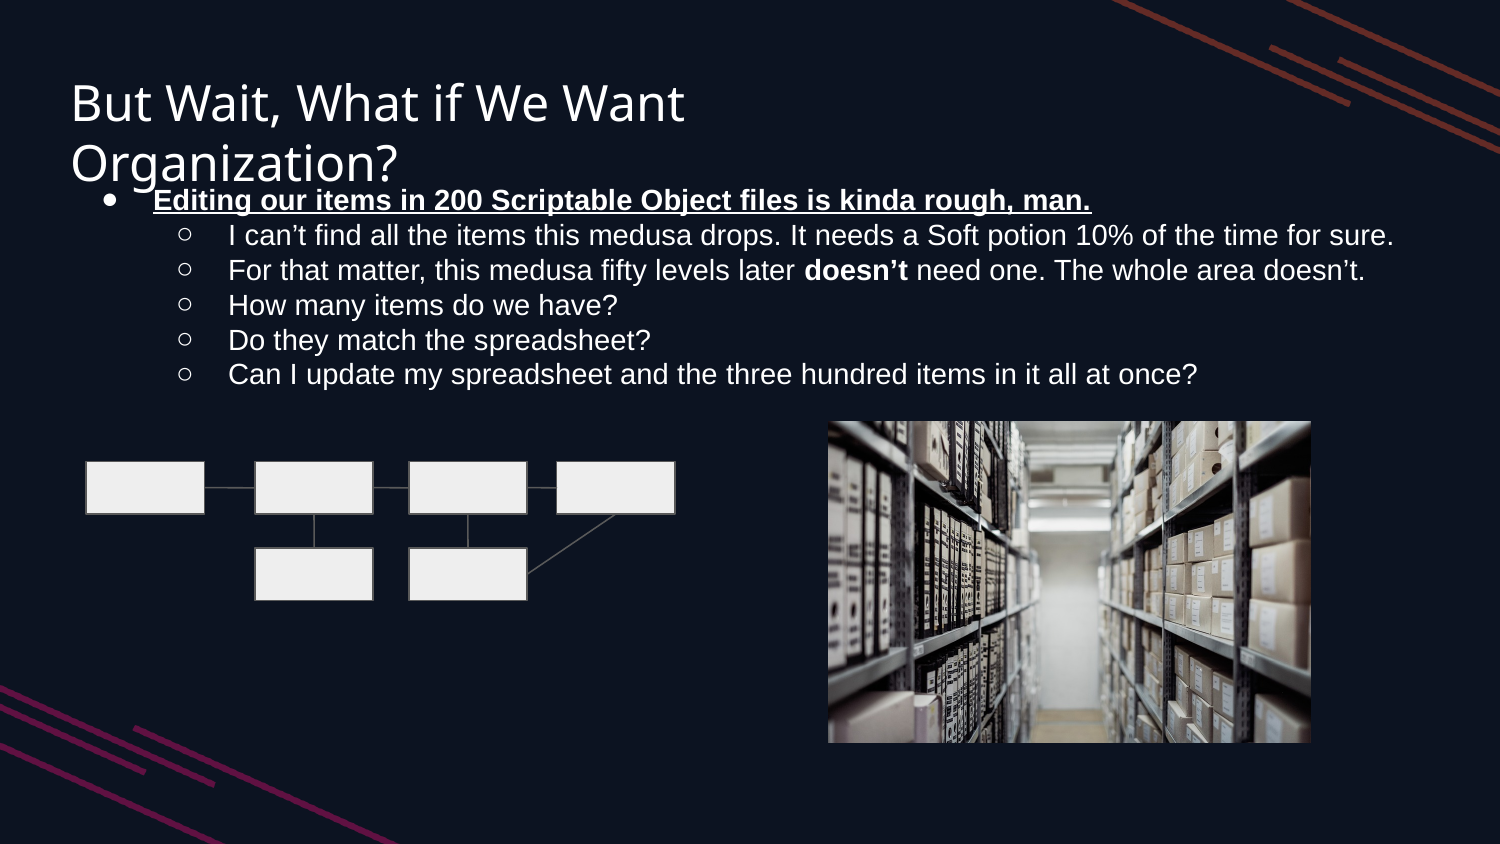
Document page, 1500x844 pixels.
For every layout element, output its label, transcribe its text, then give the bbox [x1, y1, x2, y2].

text_box [254, 461, 374, 514]
picture [0, 0, 1500, 844]
text_box [556, 461, 675, 514]
text_box [408, 461, 528, 514]
text_box [254, 547, 374, 601]
text_box But Wait, What if We Want Organization? [55, 55, 900, 206]
text_box [86, 461, 205, 514]
text_box Editing our items in 200 Scriptable Object files is kinda rough, man. I can’t find all the items this medusa drops. It needs a Soft potion 10% of the time for sure. For that matter, this medusa fifty levels later doesn’t need one. The whole area doesn’t. How many items do we have? Do they match the spreadsheet? Can I update my spreadsheet and the three hundred items in it all at once? [63, 166, 1437, 678]
text_box [408, 547, 528, 601]
